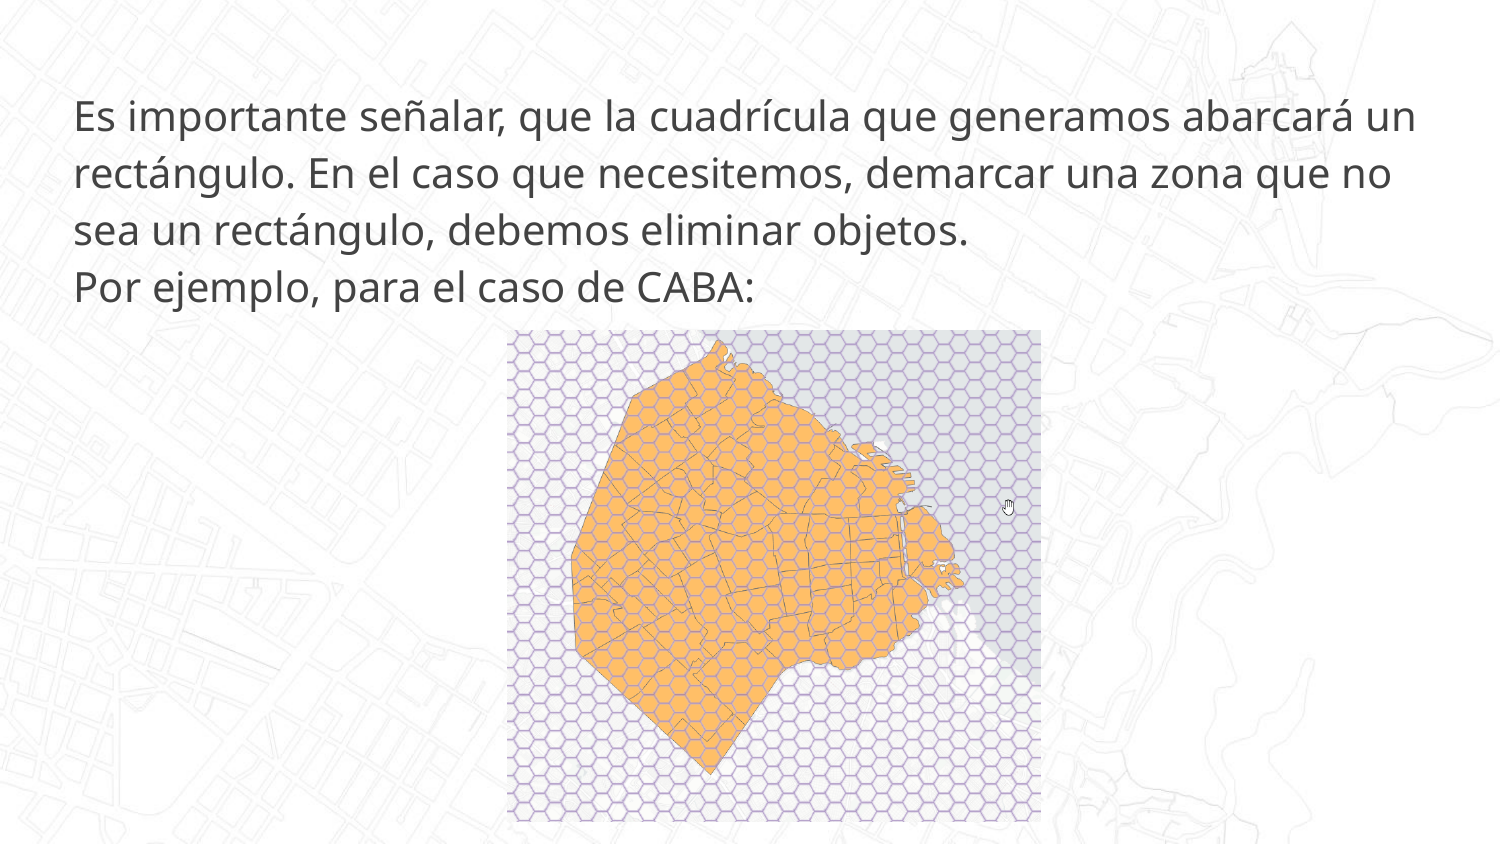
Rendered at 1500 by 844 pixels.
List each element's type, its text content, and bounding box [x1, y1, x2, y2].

picture [0, 0, 1500, 844]
text_box Es importante señalar, que la cuadrícula que generamos abarcará un rectángulo. En el caso que necesitemos, demarcar una zona que no sea un rectángulo, debemos eliminar objetos. Por ejemplo, para el caso de CABA: [59, 79, 1484, 686]
